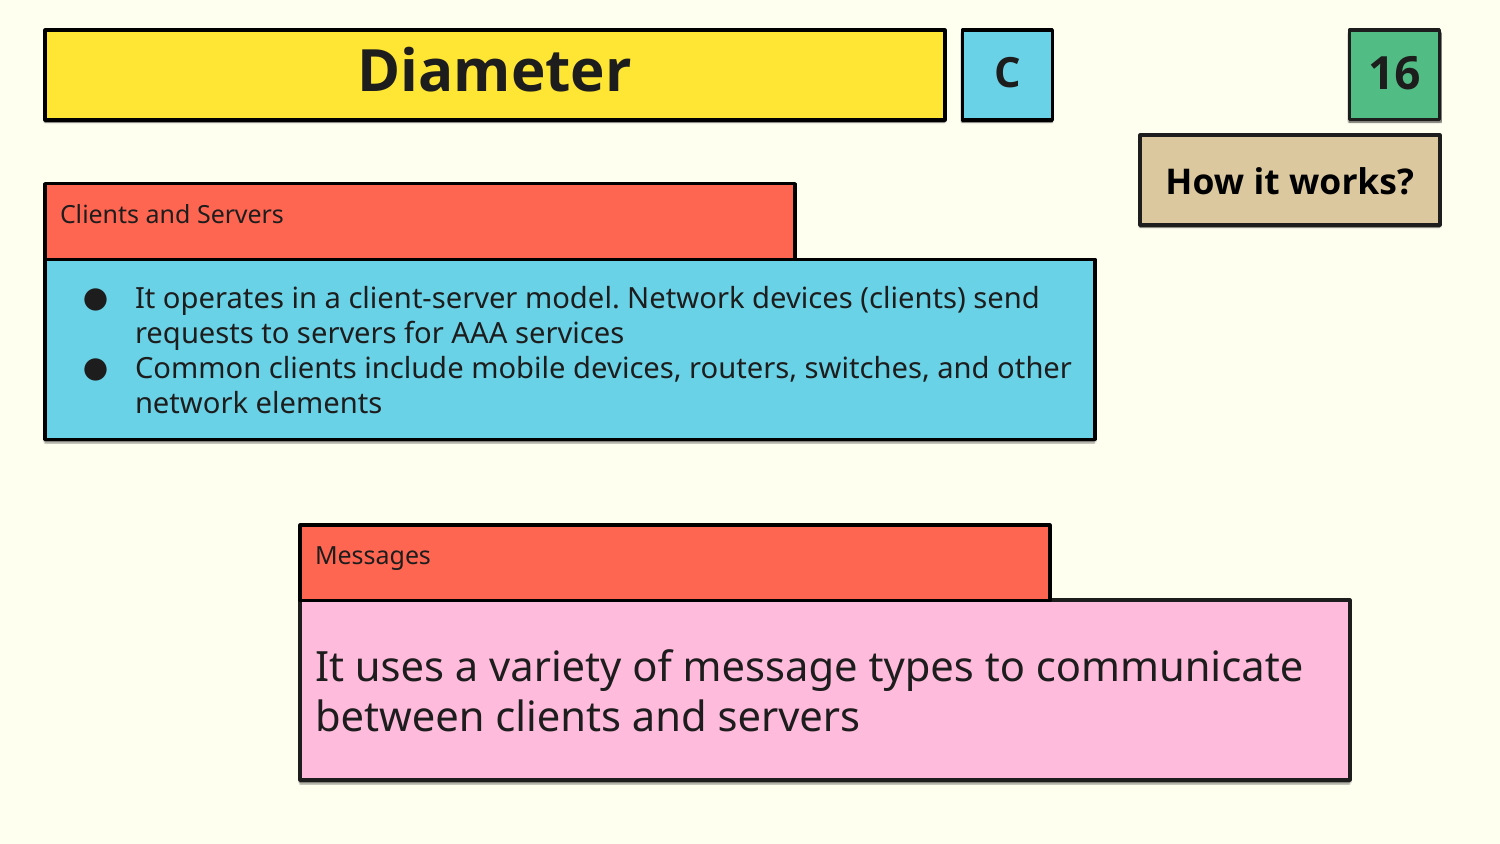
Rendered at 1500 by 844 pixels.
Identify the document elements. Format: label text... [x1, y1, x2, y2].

subtitle Clients and Servers [45, 183, 795, 260]
subtitle Messages [300, 525, 1050, 601]
title How it works? [1140, 135, 1440, 225]
list It operates in a client-server model. Network devices (clients) send requests to servers for AAA services Common clients include mobile devices, routers, switches, and other network elements [45, 259, 1095, 440]
title C [962, 30, 1053, 120]
title Diameter [45, 30, 945, 120]
list It uses a variety of message types to communicate between clients and servers [300, 600, 1350, 780]
